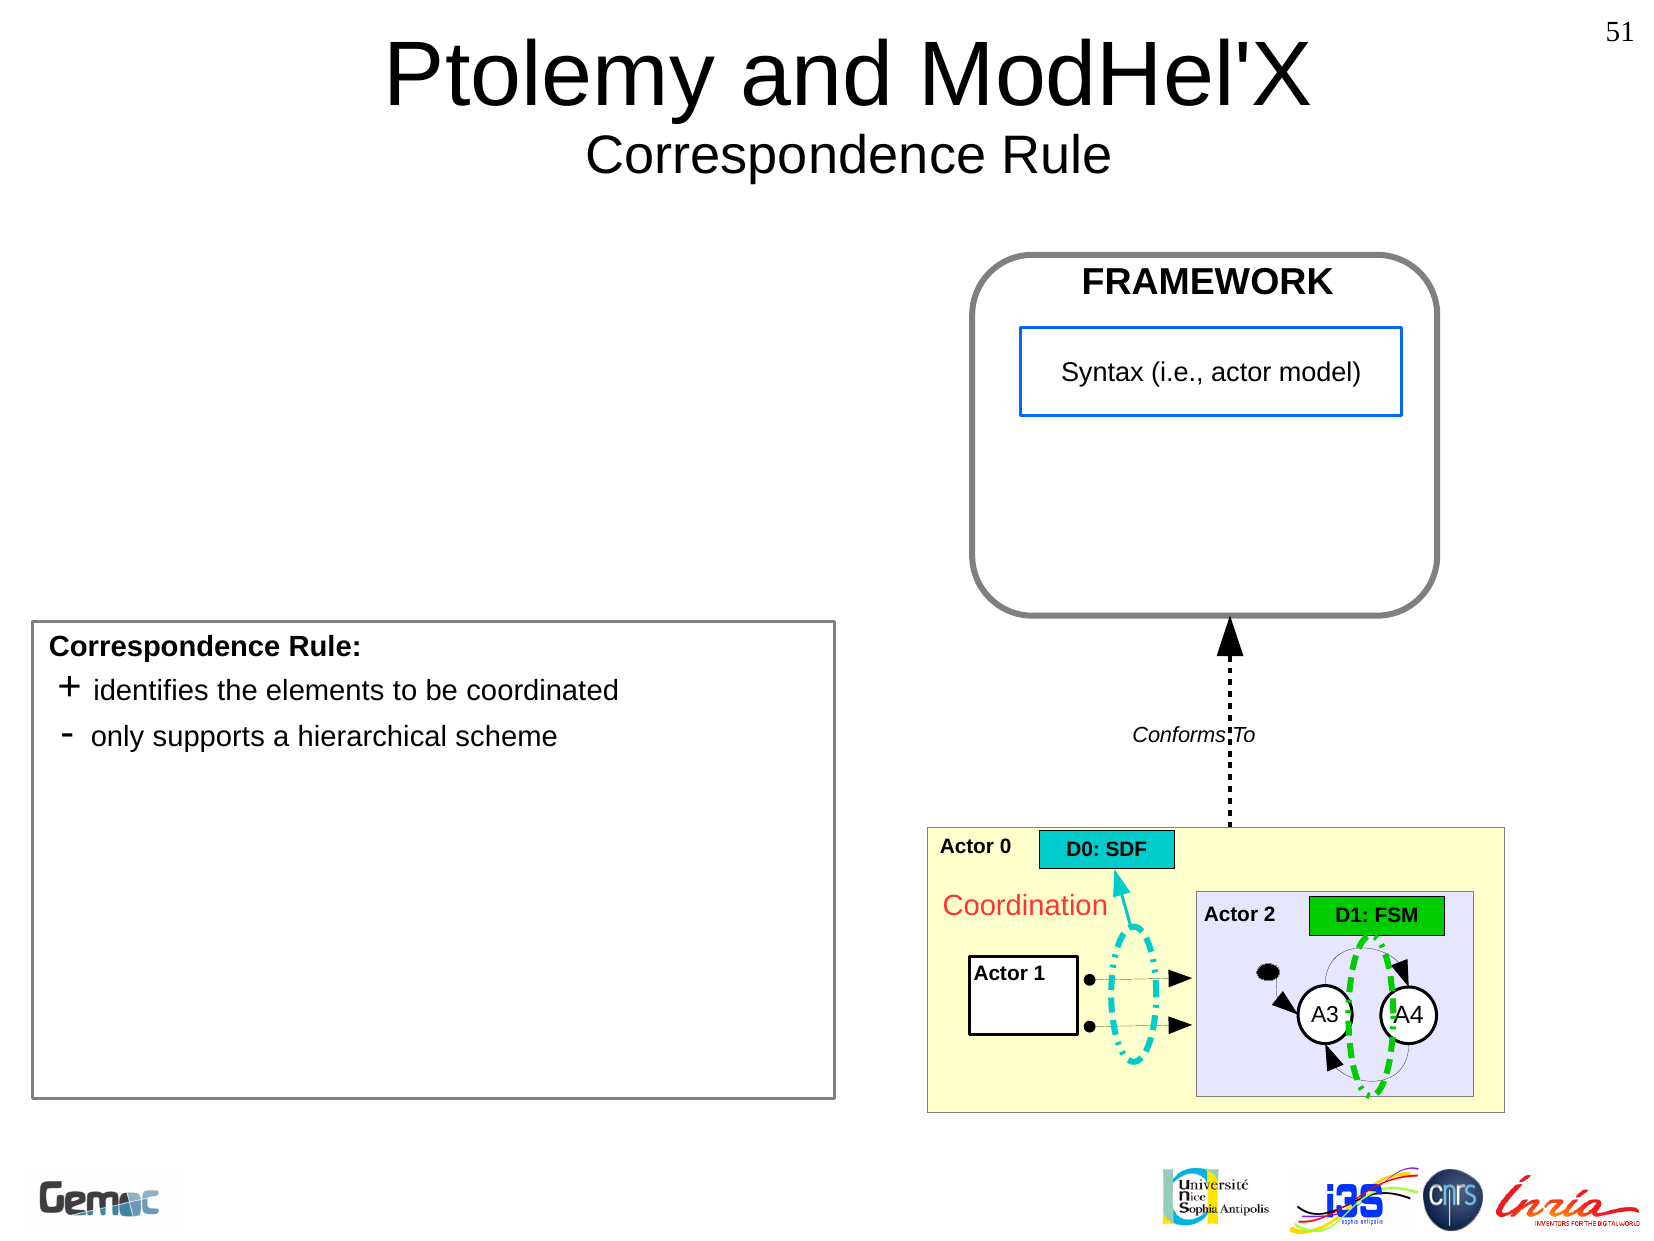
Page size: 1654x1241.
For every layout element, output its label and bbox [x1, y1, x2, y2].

picture [1137, 1150, 1647, 1241]
text_box [1117, 715, 1336, 770]
title [105, 0, 1594, 208]
text_box [900, 827, 1505, 1113]
text_box [945, 253, 1471, 616]
text_box [32, 621, 835, 1099]
